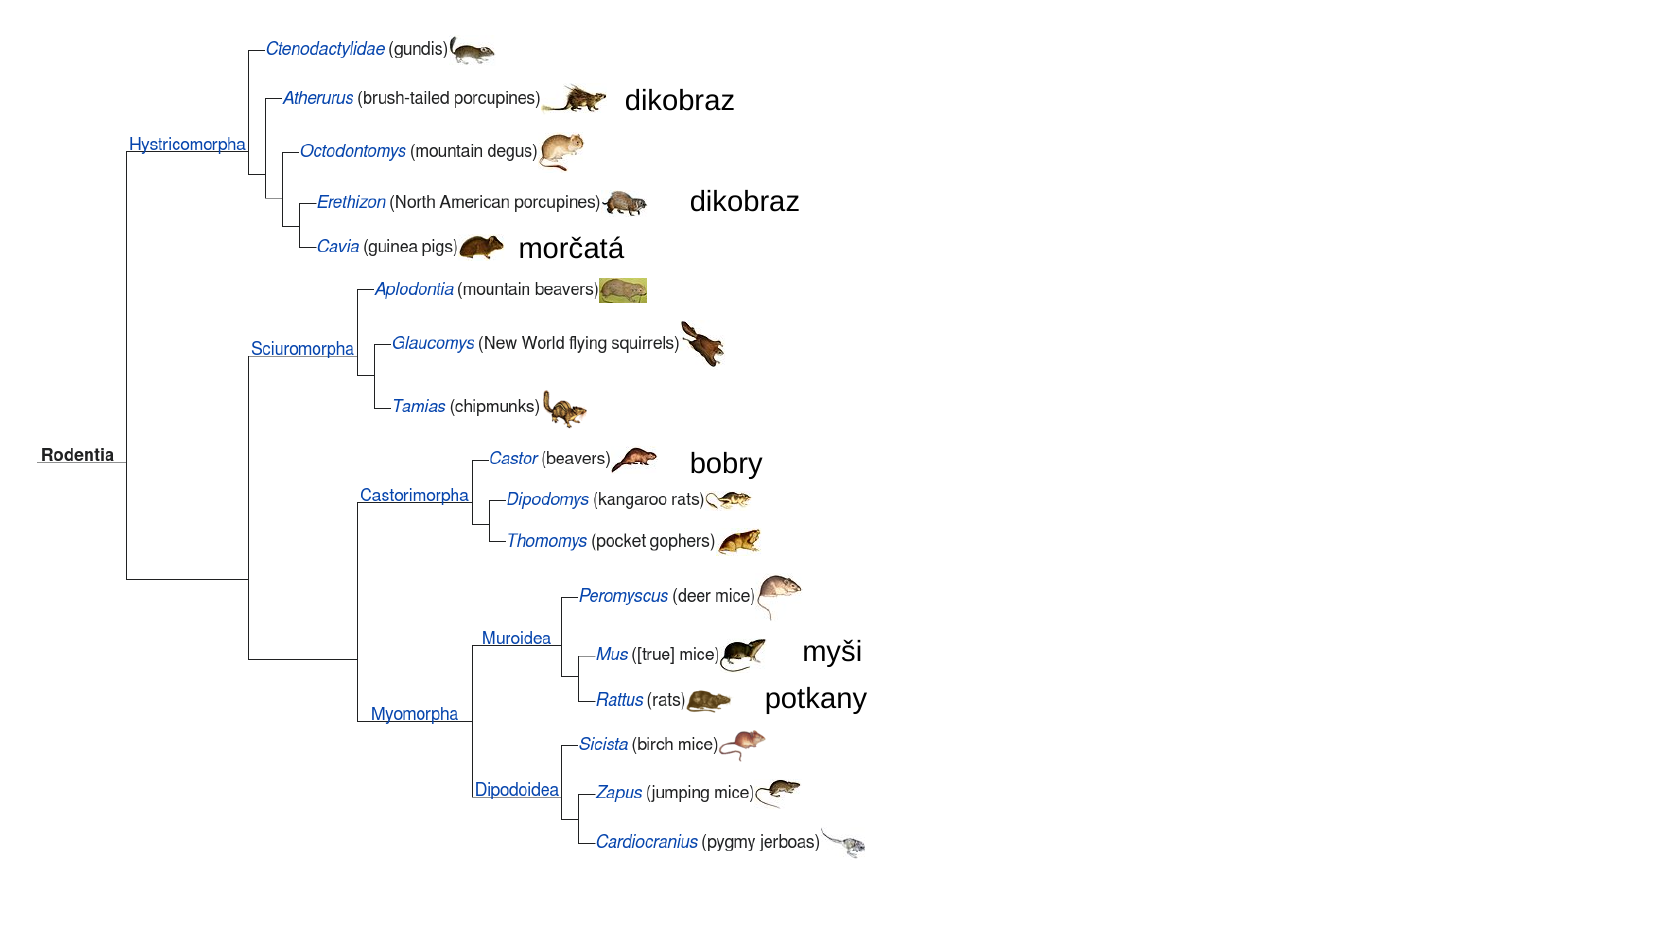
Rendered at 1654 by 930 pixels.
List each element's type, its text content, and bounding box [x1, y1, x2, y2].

text_box dikobraz [675, 177, 1013, 226]
text_box morčatá [503, 224, 842, 273]
picture [37, 22, 892, 868]
text_box potkany [750, 675, 1088, 723]
text_box myši [787, 627, 1126, 676]
text_box bobry [675, 439, 1013, 488]
text_box dikobraz [610, 77, 948, 125]
